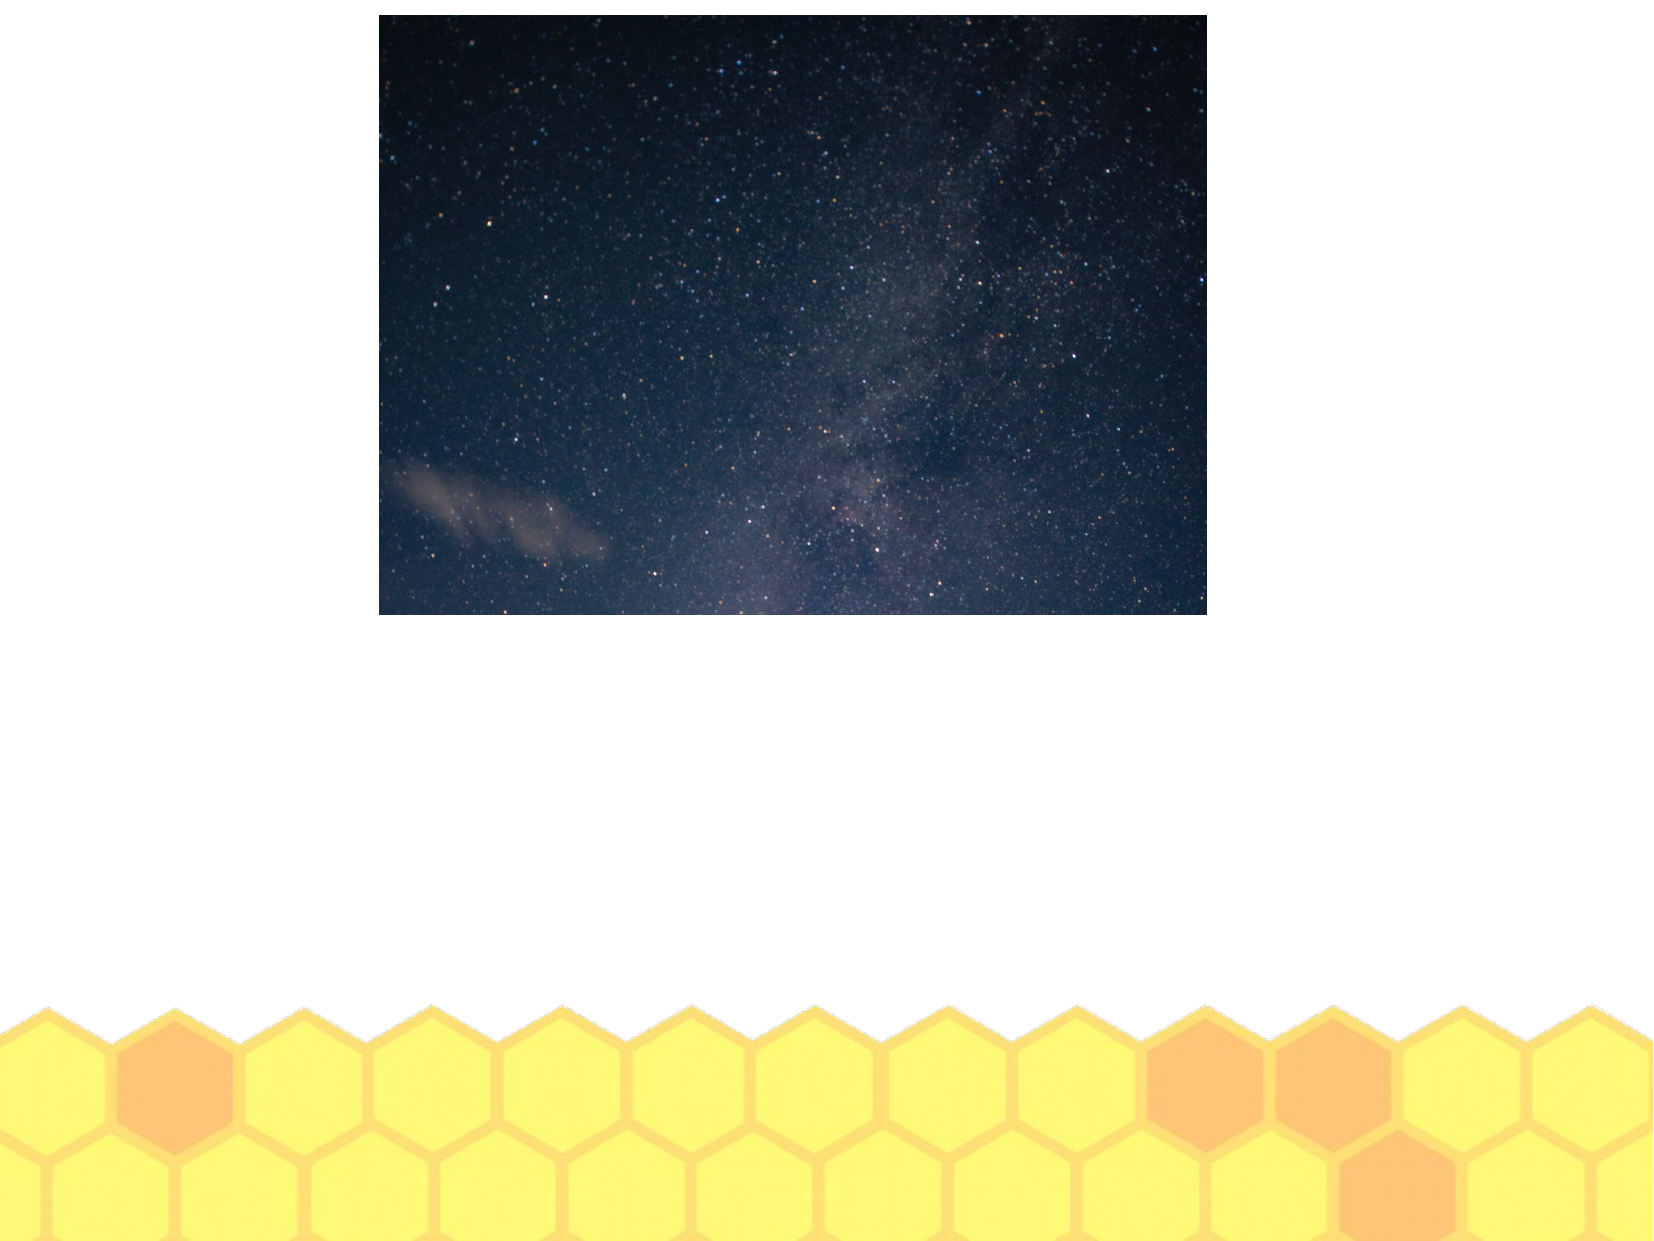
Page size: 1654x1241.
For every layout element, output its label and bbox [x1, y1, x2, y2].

picture [0, 1001, 1654, 1241]
picture [379, 15, 1207, 615]
